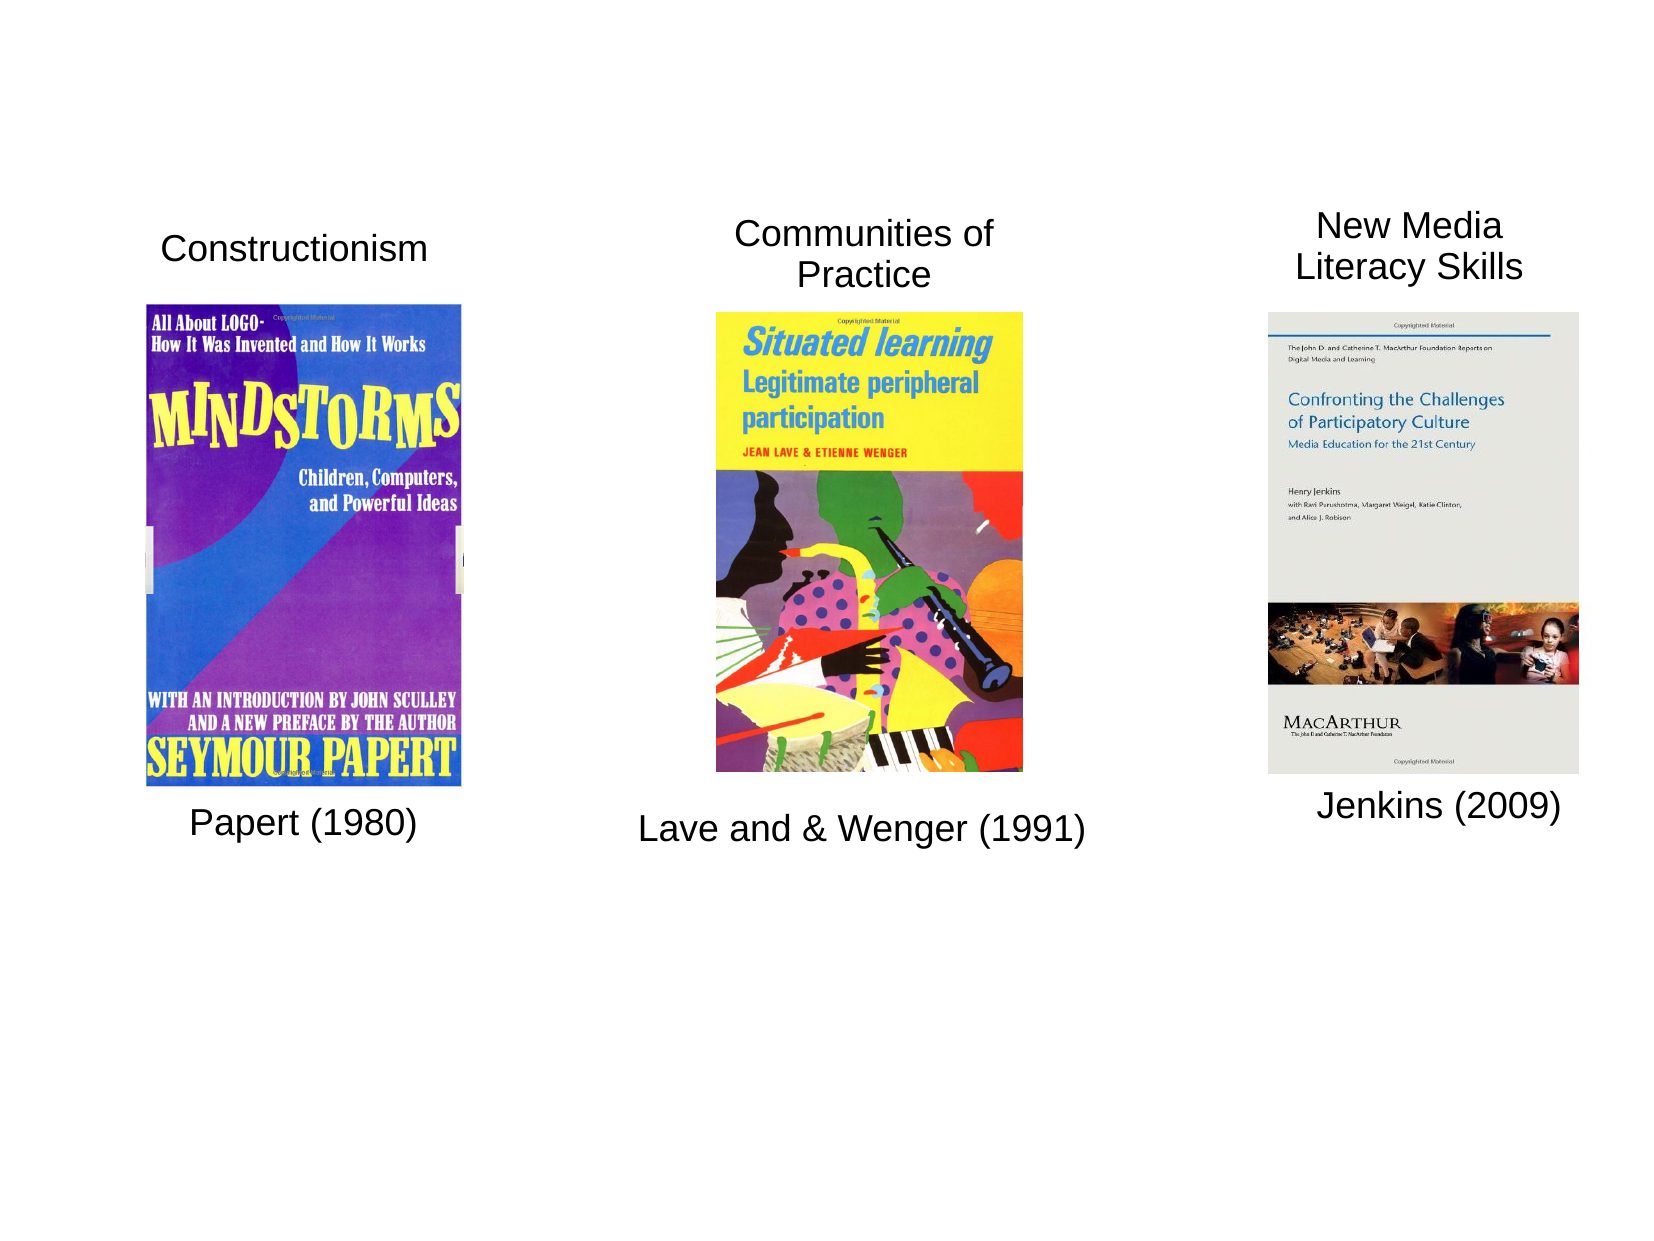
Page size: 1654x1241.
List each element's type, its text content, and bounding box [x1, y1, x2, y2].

text_box Lave and & Wenger (1991) [601, 800, 1123, 862]
text_box Communities of Practice [699, 205, 1030, 304]
text_box Jenkins (2009) [1253, 777, 1625, 838]
picture [145, 303, 464, 790]
text_box New Media Literacy Skills [1244, 197, 1575, 296]
text_box Constructionism [134, 220, 465, 278]
picture [716, 312, 1023, 772]
text_box Papert (1980) [142, 794, 465, 852]
picture [1192, 312, 1654, 774]
